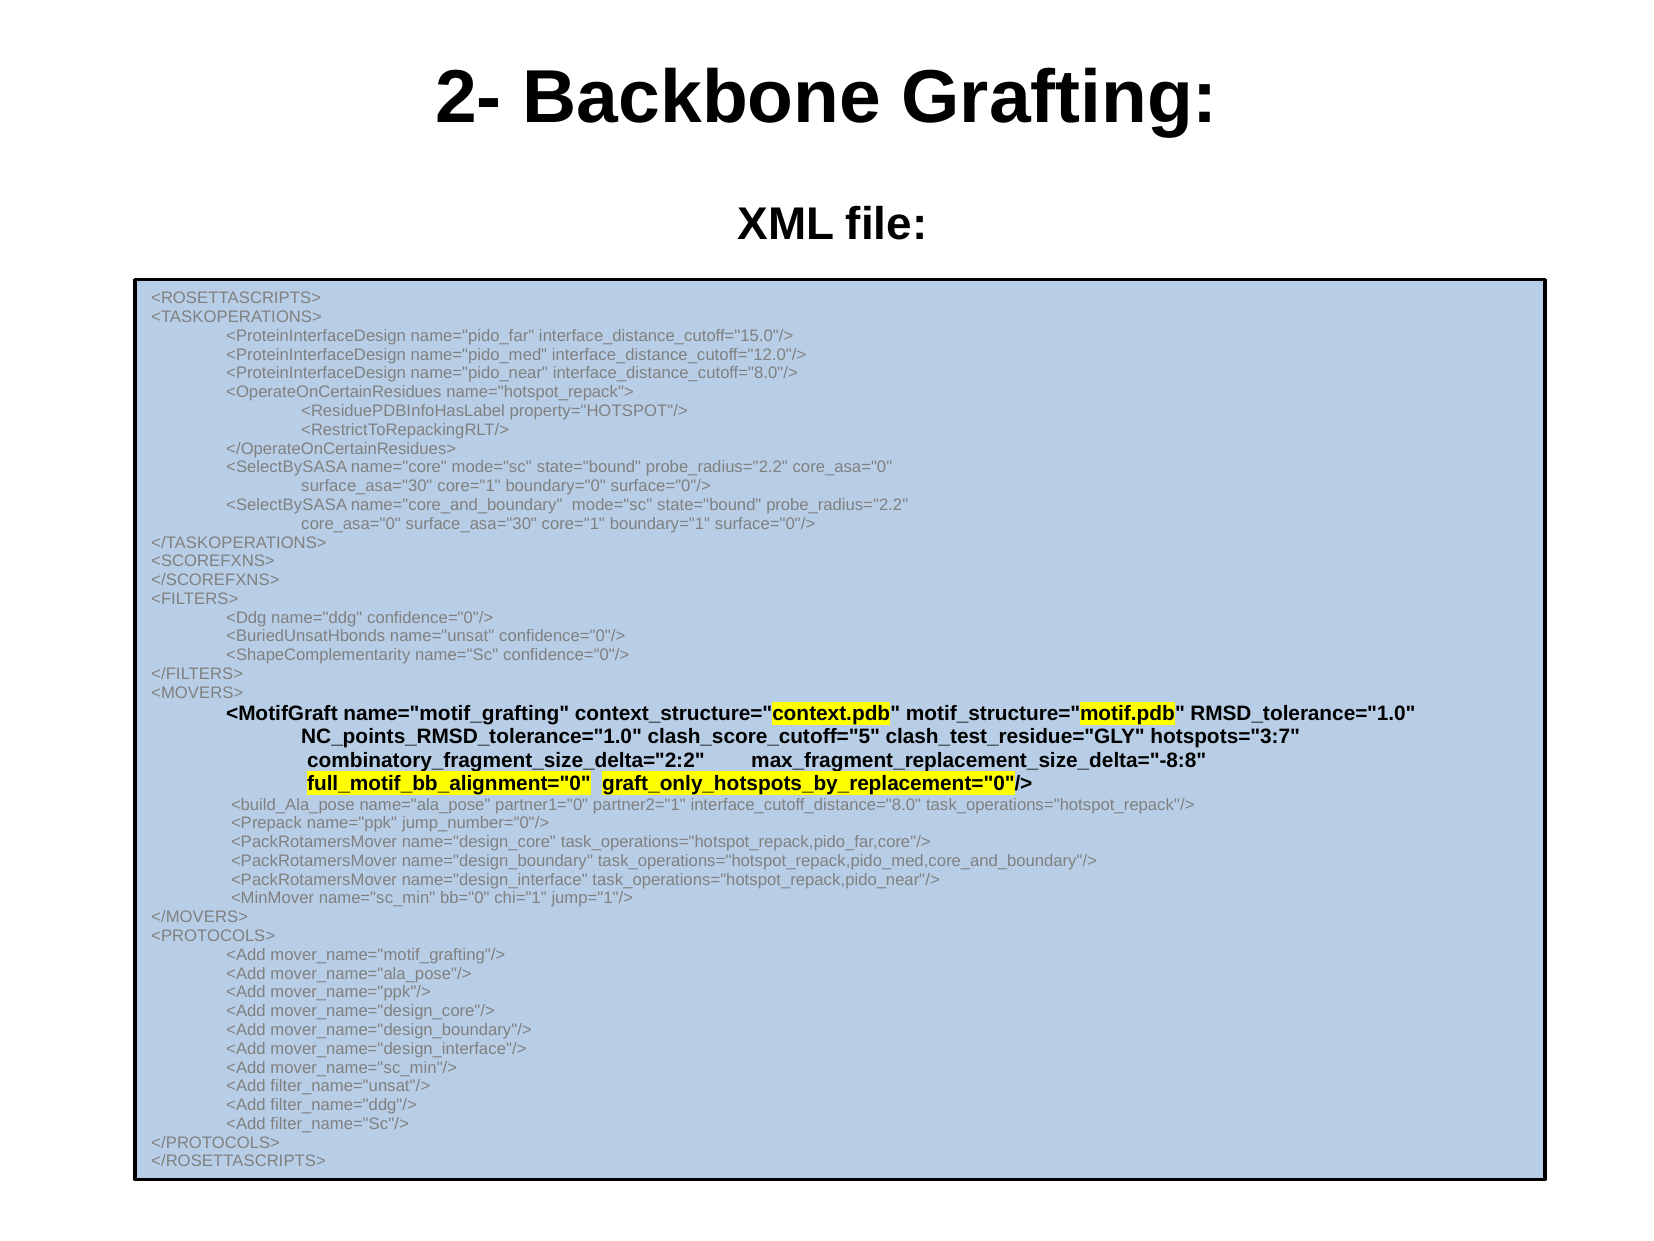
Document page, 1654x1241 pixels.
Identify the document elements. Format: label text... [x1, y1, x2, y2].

text_box <ROSETTASCRIPTS> <TASKOPERATIONS> <ProteinInterfaceDesign name="pido_far" interface_distance_cutoff="15.0"/> <ProteinInterfaceDesign name="pido_med" interface_distance_cutoff="12.0"/> <ProteinInterfaceDesign name="pido_near" interface_distance_cutoff="8.0"/> <OperateOnCertainResidues name="hotspot_repack"> <ResiduePDBInfoHasLabel property="HOTSPOT"/> <RestrictToRepackingRLT/> </OperateOnCertainResidues> <SelectBySASA name="core" mode="sc" state="bound" probe_radius="2.2" core_asa="0" surface_asa="30" core="1" boundary="0" surface="0"/> <SelectBySASA name="core_and_boundary" mode="sc" state="bound" probe_radius="2.2" core_asa="0" surface_asa="30" core="1" boundary="1" surface="0"/> </TASKOPERATIONS> <SCOREFXNS> </SCOREFXNS> <FILTERS> <Ddg name="ddg" confidence="0"/> <BuriedUnsatHbonds name="unsat" confidence="0"/> <ShapeComplementarity name="Sc" confidence="0"/> </FILTERS> <MOVERS> <MotifGraft name="motif_grafting" context_structure="context.pdb" motif_structure="motif.pdb" RMSD_tolerance="1.0" NC_points_RMSD_tolerance="1.0" clash_score_cutoff="5" clash_test_residue="GLY" hotspots="3:7" combinatory_fragment_size_delta="2:2" max_fragment_replacement_size_delta="-8:8" full_motif_bb_alignment="0" graft_only_hotspots_by_replacement="0"/> <build_Ala_pose name="ala_pose" partner1="0" partner2="1" interface_cutoff_distance="8.0" task_operations="hotspot_repack"/> <Prepack name="ppk" jump_number="0"/> <PackRotamersMover name="design_core" task_operations="hotspot_repack,pido_far,core"/> <PackRotamersMover name="design_boundary" task_operations="hotspot_repack,pido_med,core_and_boundary"/> <PackRotamersMover name="design_interface" task_operations="hotspot_repack,pido_near"/> <MinMover name="sc_min" bb="0" chi="1" jump="1"/> </MOVERS> <PROTOCOLS> <Add mover_name="motif_grafting"/> <Add mover_name="ala_pose"/> <Add mover_name="ppk"/> <Add mover_name="design_core"/> <Add mover_name="design_boundary"/> <Add mover_name="design_interface"/> <Add mover_name="sc_min"/> <Add filter_name="unsat"/> <Add filter_name="ddg"/> <Add filter_name="Sc"/> </PROTOCOLS> </ROSETTASCRIPTS> [135, 279, 1546, 1180]
text_box XML file: [480, 190, 1186, 256]
text_box 2- Backbone Grafting: [0, 47, 1654, 146]
